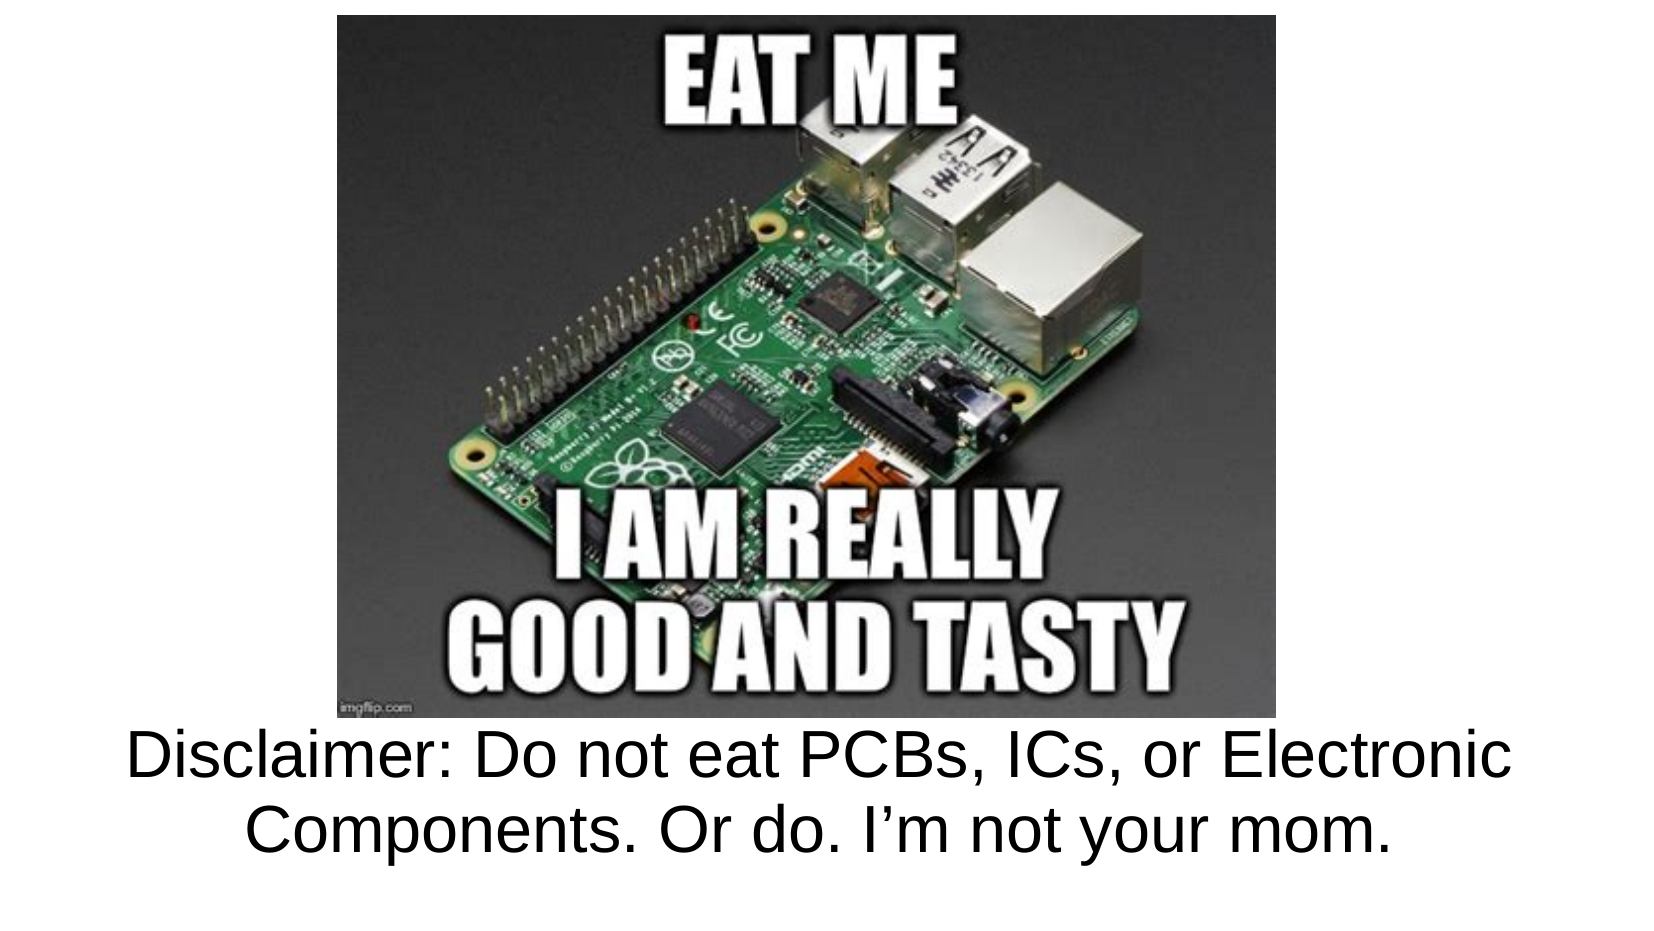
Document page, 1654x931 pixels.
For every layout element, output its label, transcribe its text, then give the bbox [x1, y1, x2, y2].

picture [337, 15, 1276, 718]
subtitle Disclaimer: Do not eat PCBs, ICs, or Electronic Components. Or do. I’m not your mom. [37, 717, 1603, 867]
